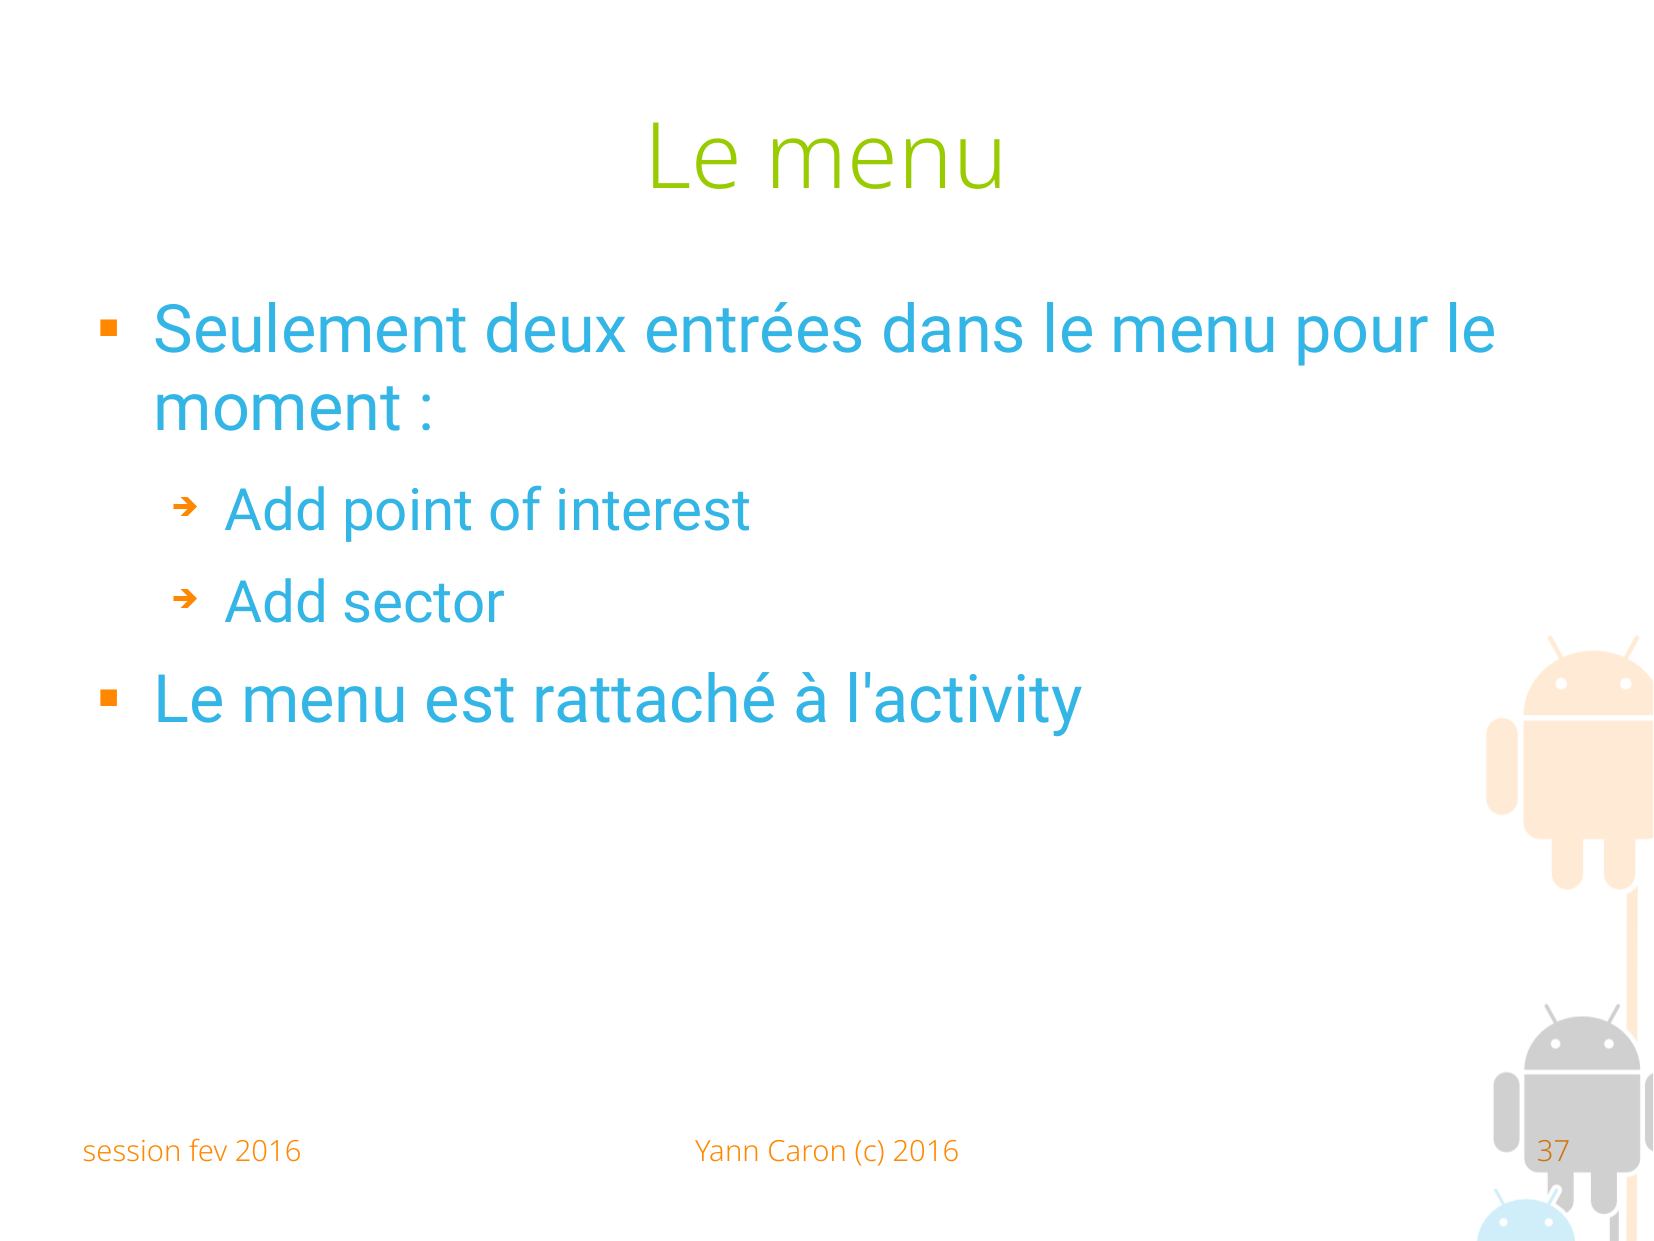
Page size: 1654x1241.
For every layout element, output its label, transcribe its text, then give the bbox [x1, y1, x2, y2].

title Le menu [82, 49, 1571, 257]
list Seulement deux entrées dans le menu pour le moment : Add point of interest Add sector Le menu est rattaché à l'activity [82, 290, 1571, 1010]
picture [240, 423, 1654, 1241]
